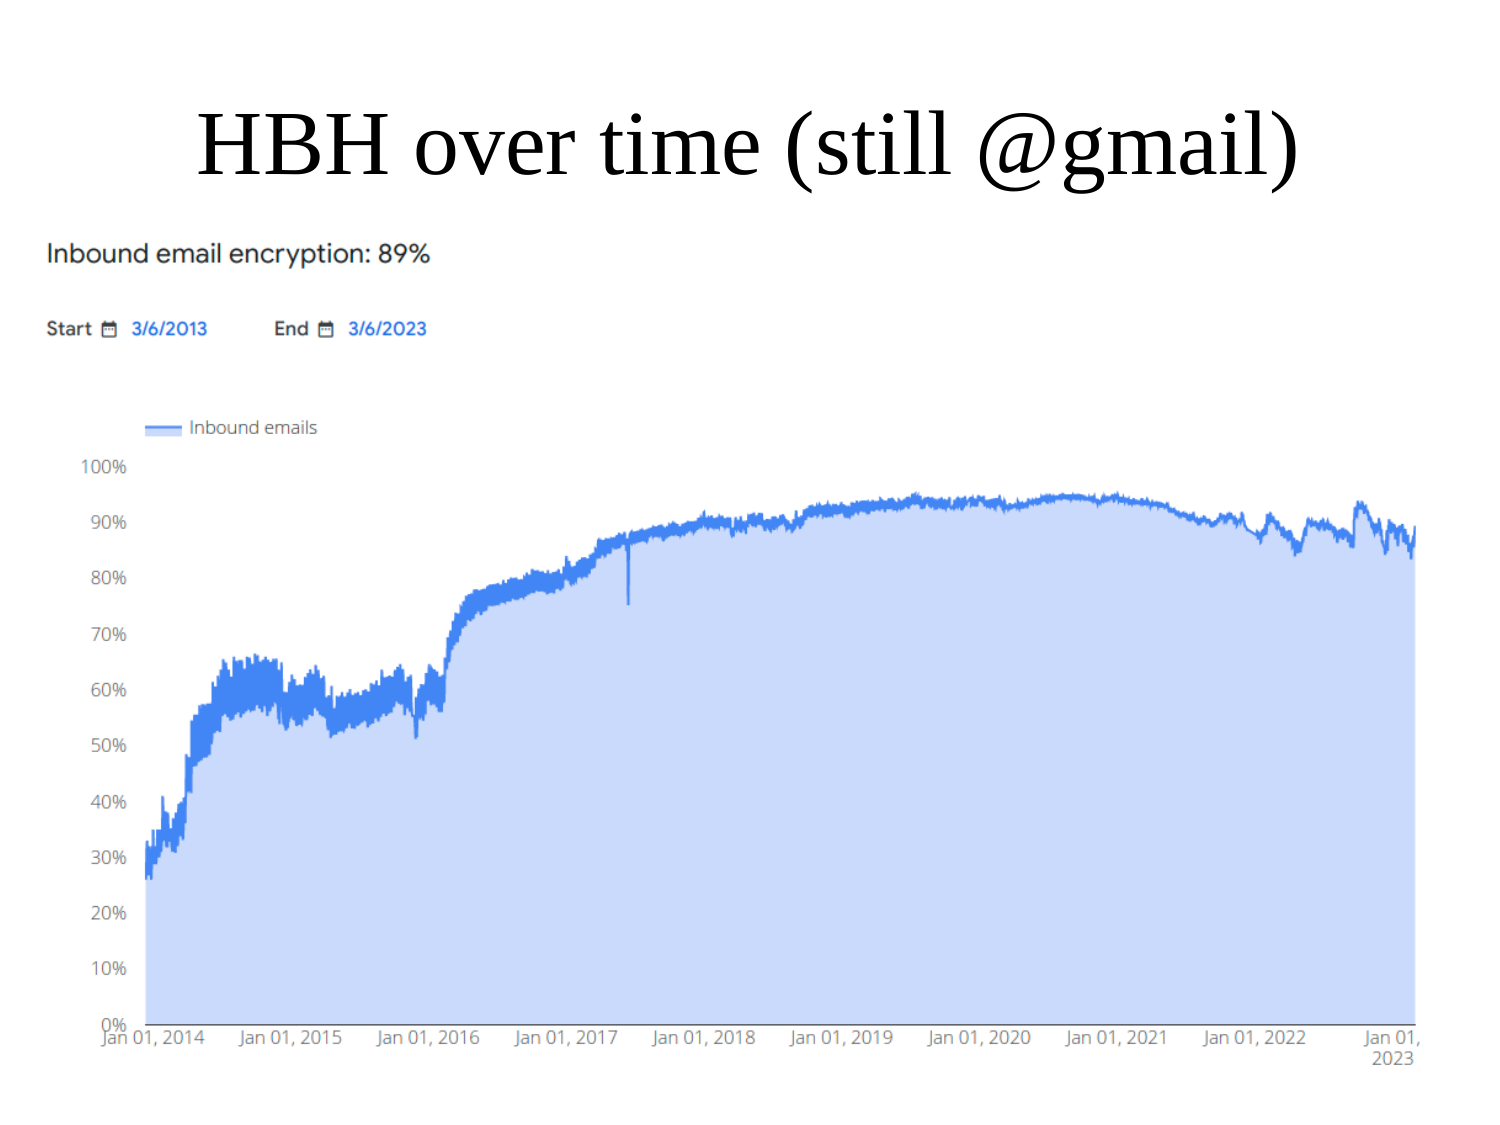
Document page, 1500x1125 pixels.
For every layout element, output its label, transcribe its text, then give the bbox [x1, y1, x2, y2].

picture [6, 206, 1500, 1102]
title HBH over time (still @gmail) [74, 45, 1423, 206]
